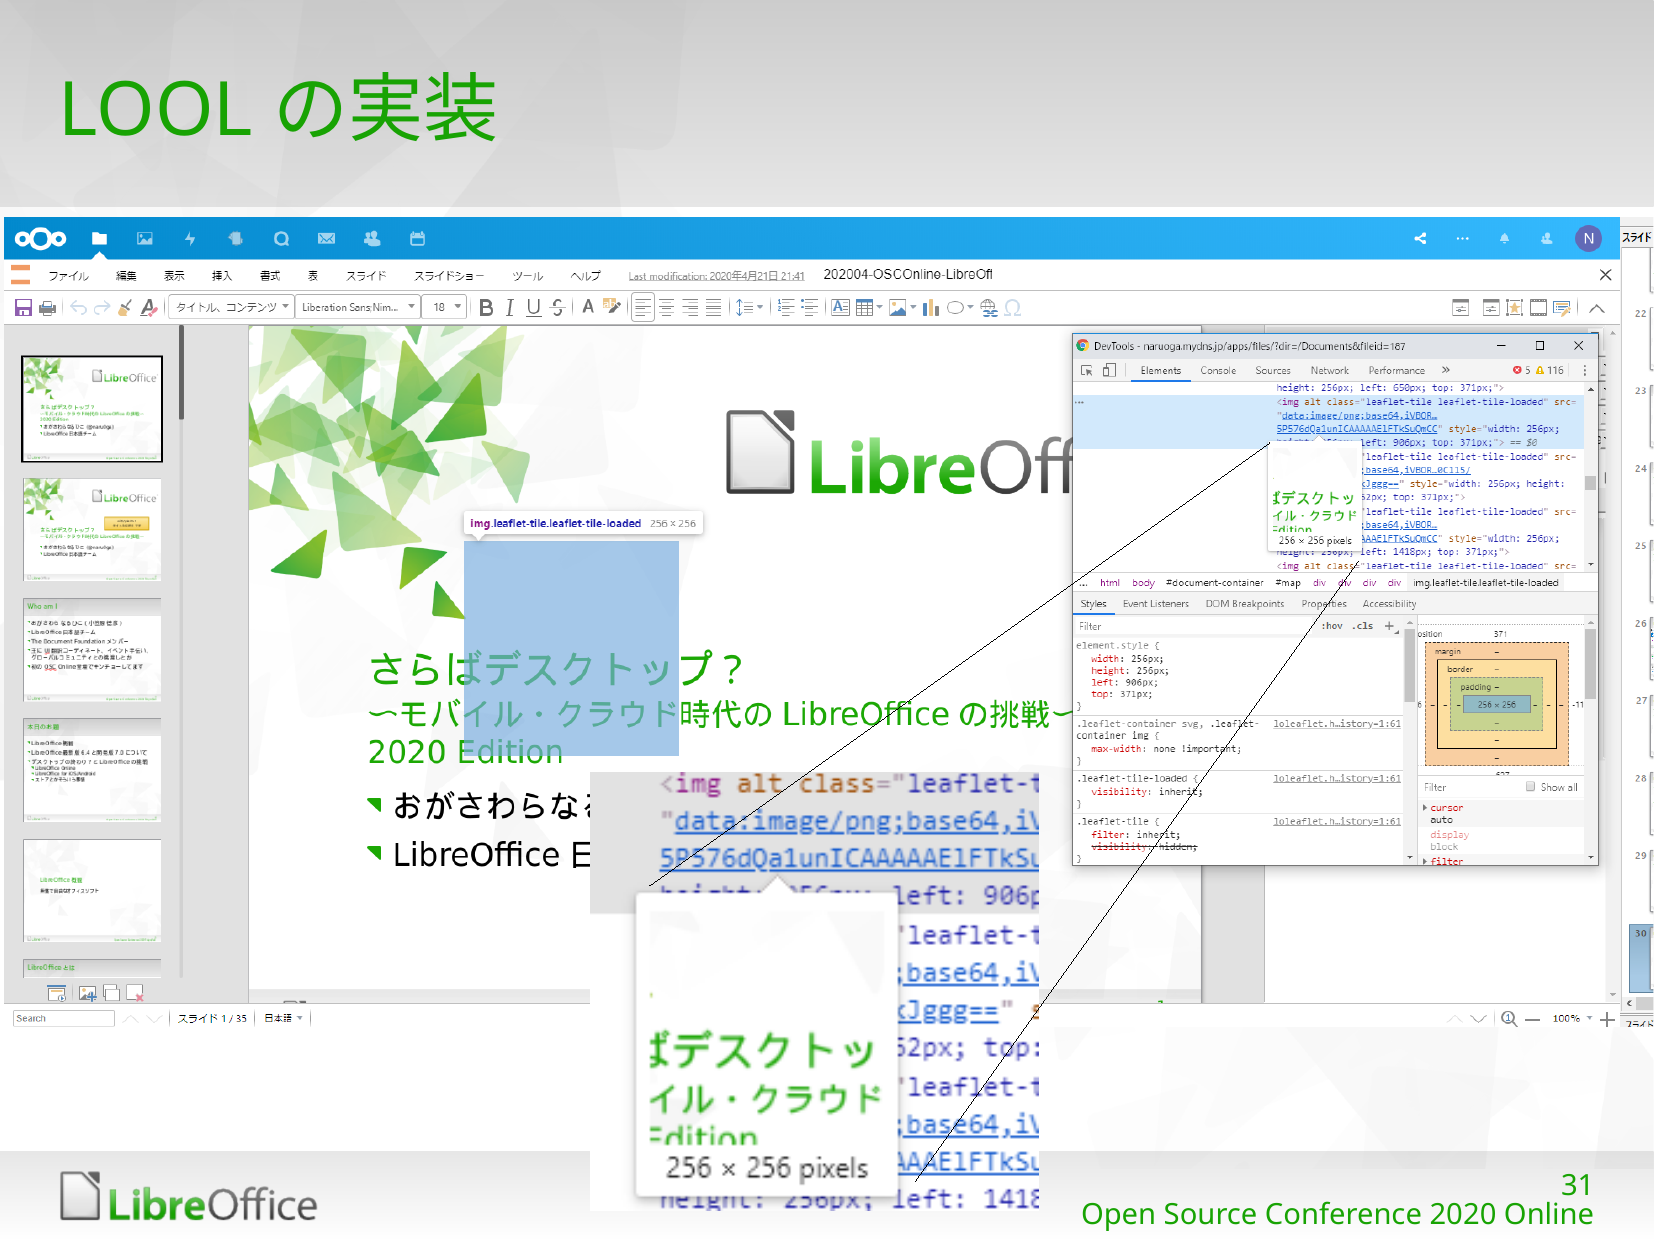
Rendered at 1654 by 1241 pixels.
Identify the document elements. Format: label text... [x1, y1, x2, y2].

picture [41, 1152, 337, 1240]
picture [0, 0, 1654, 1211]
title LOOLの実装 [59, 29, 1595, 178]
